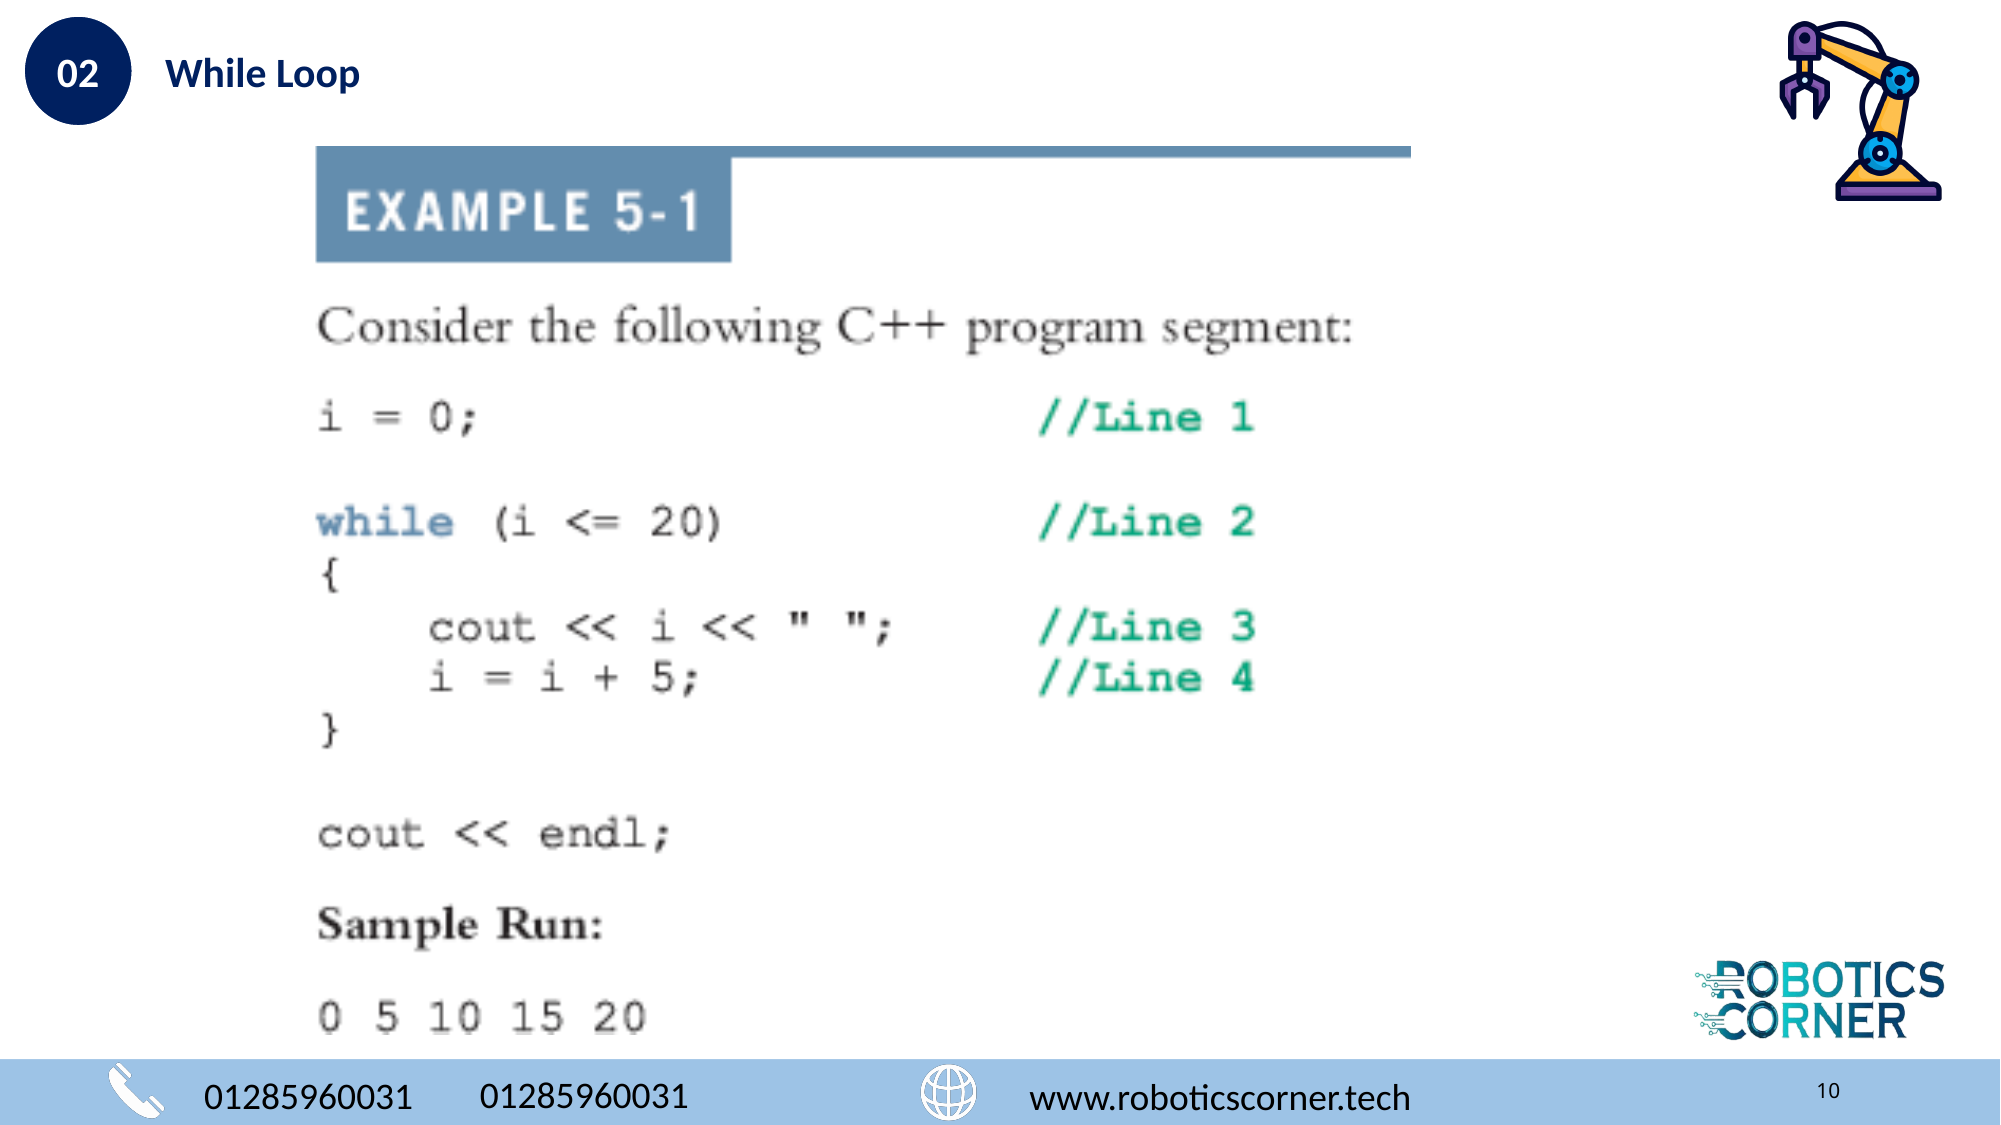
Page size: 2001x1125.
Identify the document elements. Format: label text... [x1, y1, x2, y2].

picture [1680, 859, 1810, 1059]
picture [915, 1059, 981, 1125]
text_box 01285960031 [465, 1063, 811, 1124]
picture [1771, 21, 1950, 201]
text_box 02 [22, 14, 134, 128]
text_box While Loop [150, 38, 622, 103]
picture [314, 146, 1411, 1035]
text_box 01285960031 [189, 1064, 495, 1125]
text_box [1846, 1059, 2000, 1125]
text_box [0, 1059, 915, 1125]
text_box www.roboticscorner.tech [1014, 1065, 1531, 1125]
picture [103, 1057, 170, 1124]
text_box <number> [1810, 765, 1846, 1125]
text_box [981, 1059, 1810, 1125]
picture [1846, 859, 1953, 1059]
